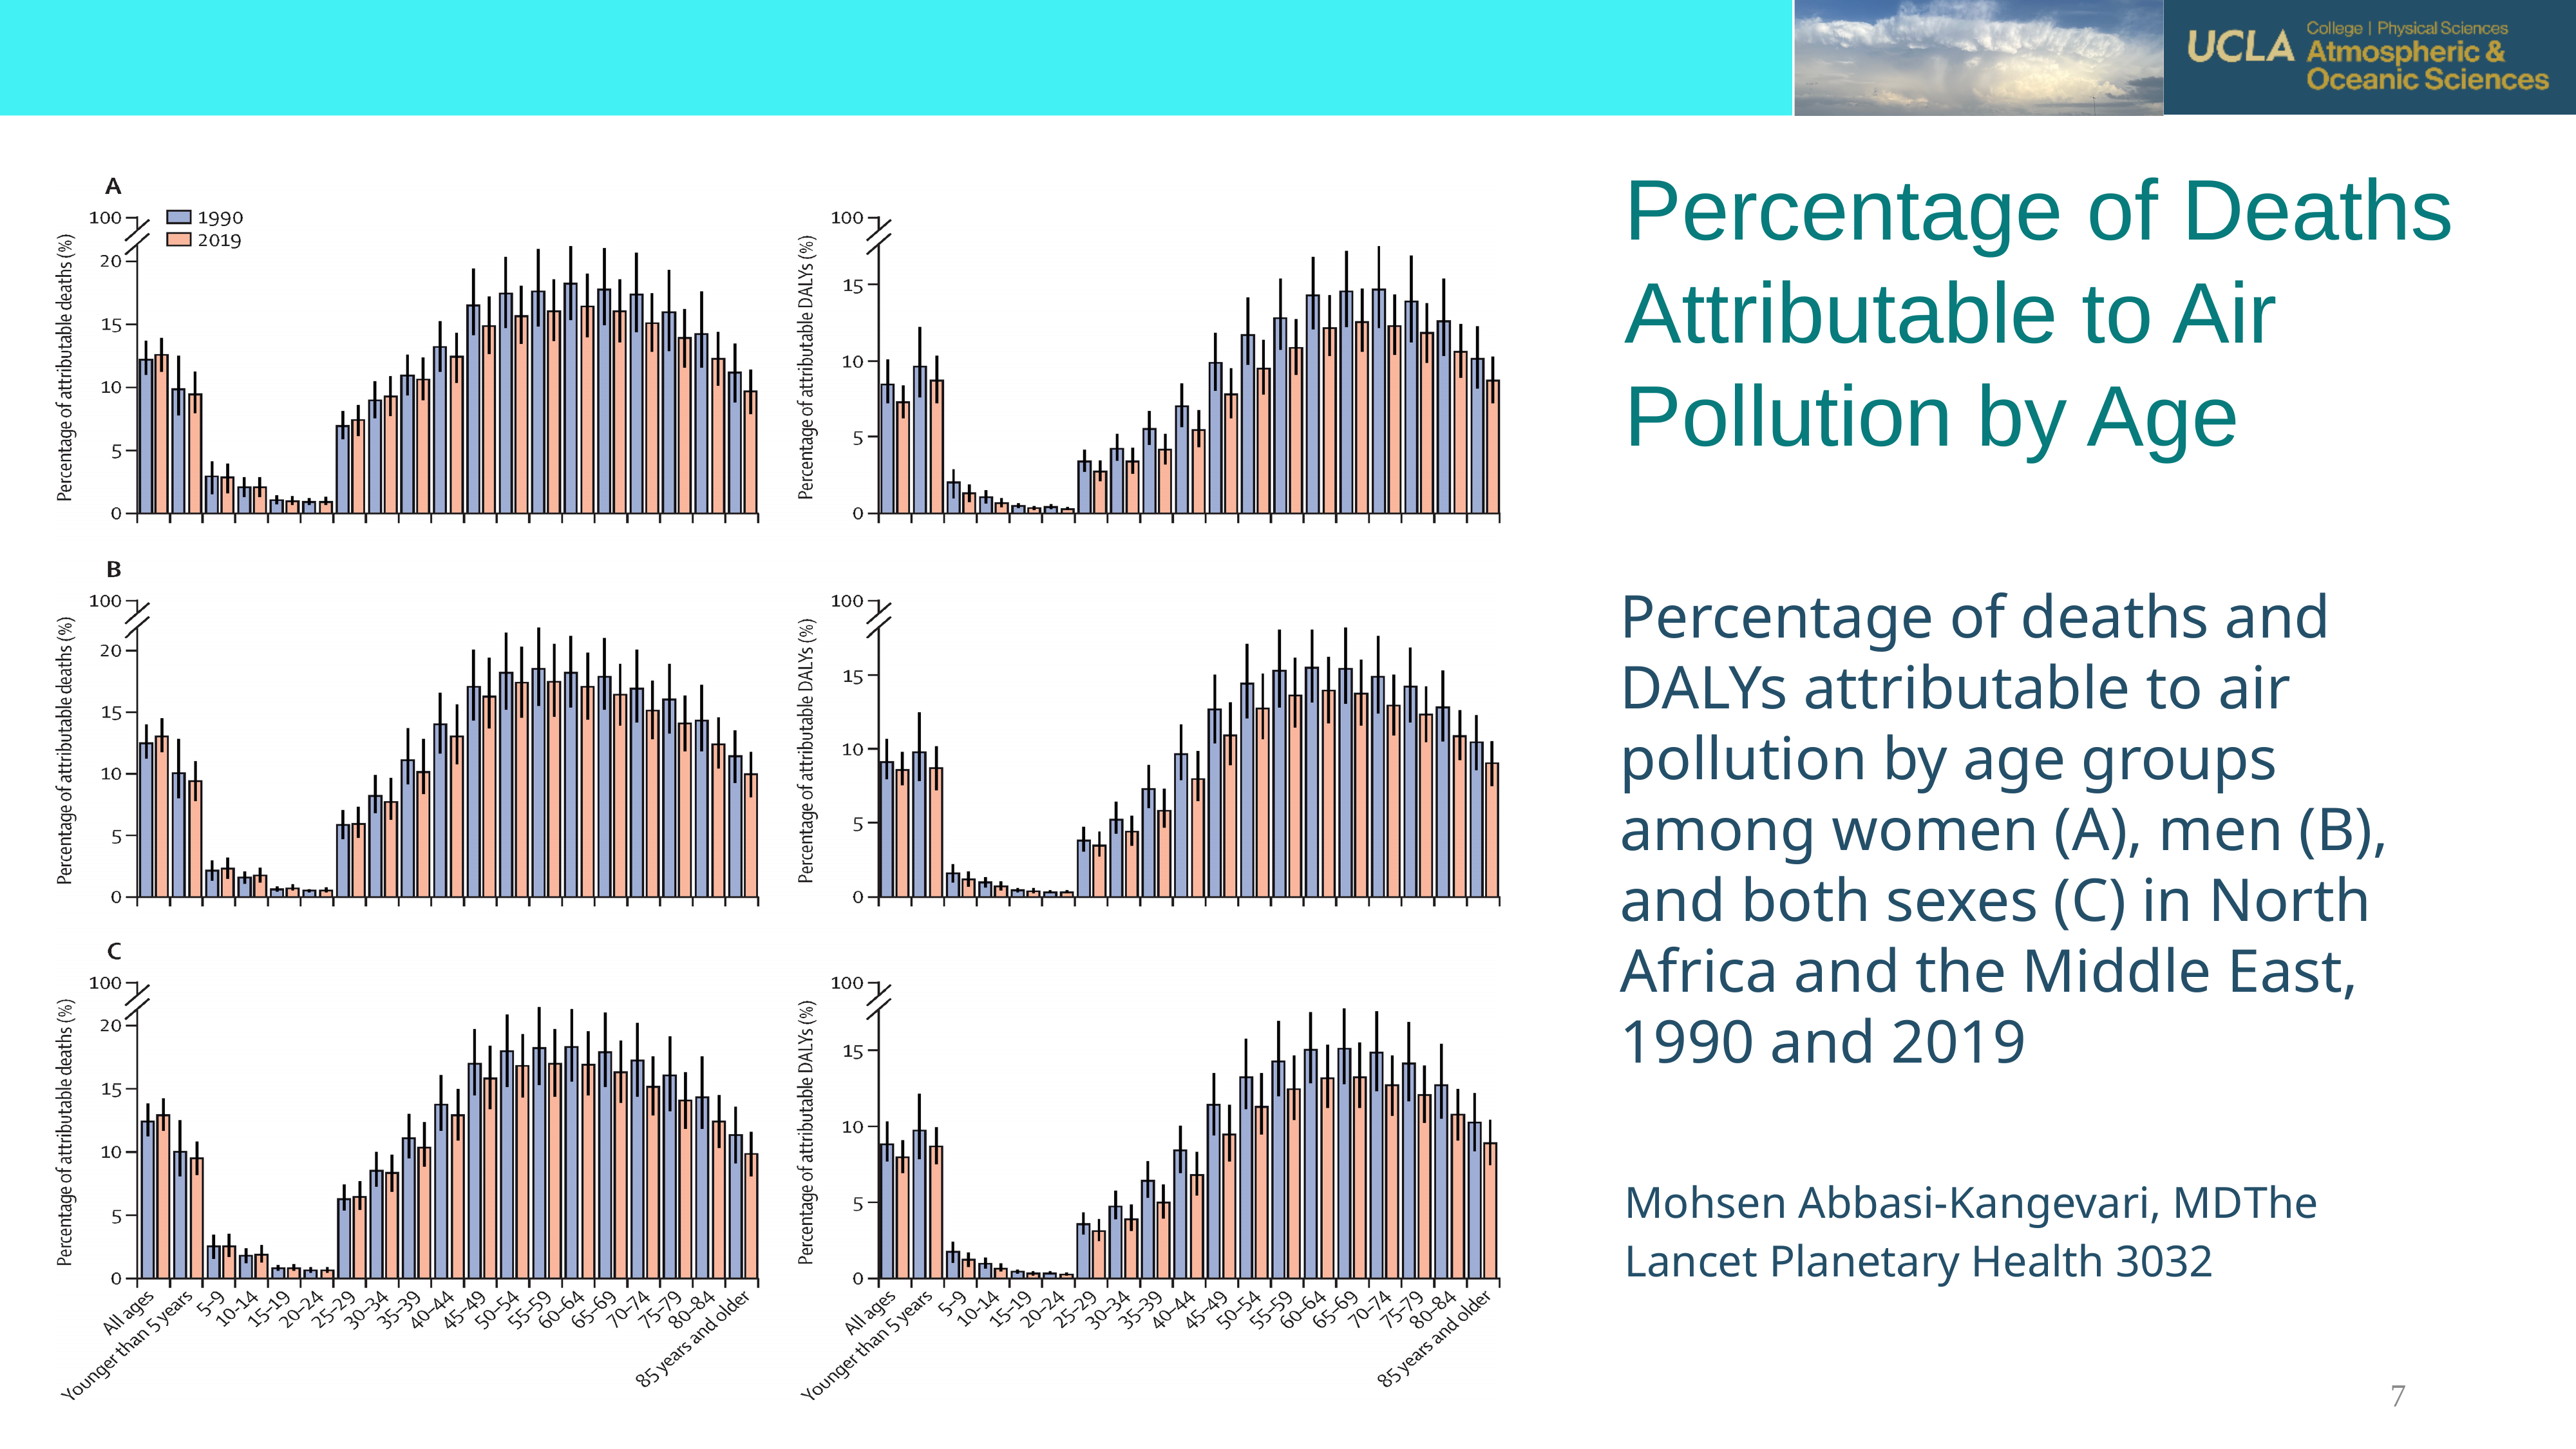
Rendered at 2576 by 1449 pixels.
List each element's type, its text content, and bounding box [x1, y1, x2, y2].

text_box Mohsen Abbasi-Kangevari, MDThe Lancet Planetary Health 3032 [1615, 1170, 2473, 1290]
picture [55, 178, 1501, 1400]
title Percentage of Deaths Attributable to Air Pollution by Age [1615, 149, 2486, 355]
picture [1794, 0, 2576, 116]
slide_number <number> [2380, 1369, 2540, 1447]
text_box Percentage of deaths and DALYs attributable to air pollution by age groups among women (A), men (B), and both sexes (C) in North Africa and the Middle East, 1990 and 2019 [1610, 574, 2441, 1080]
